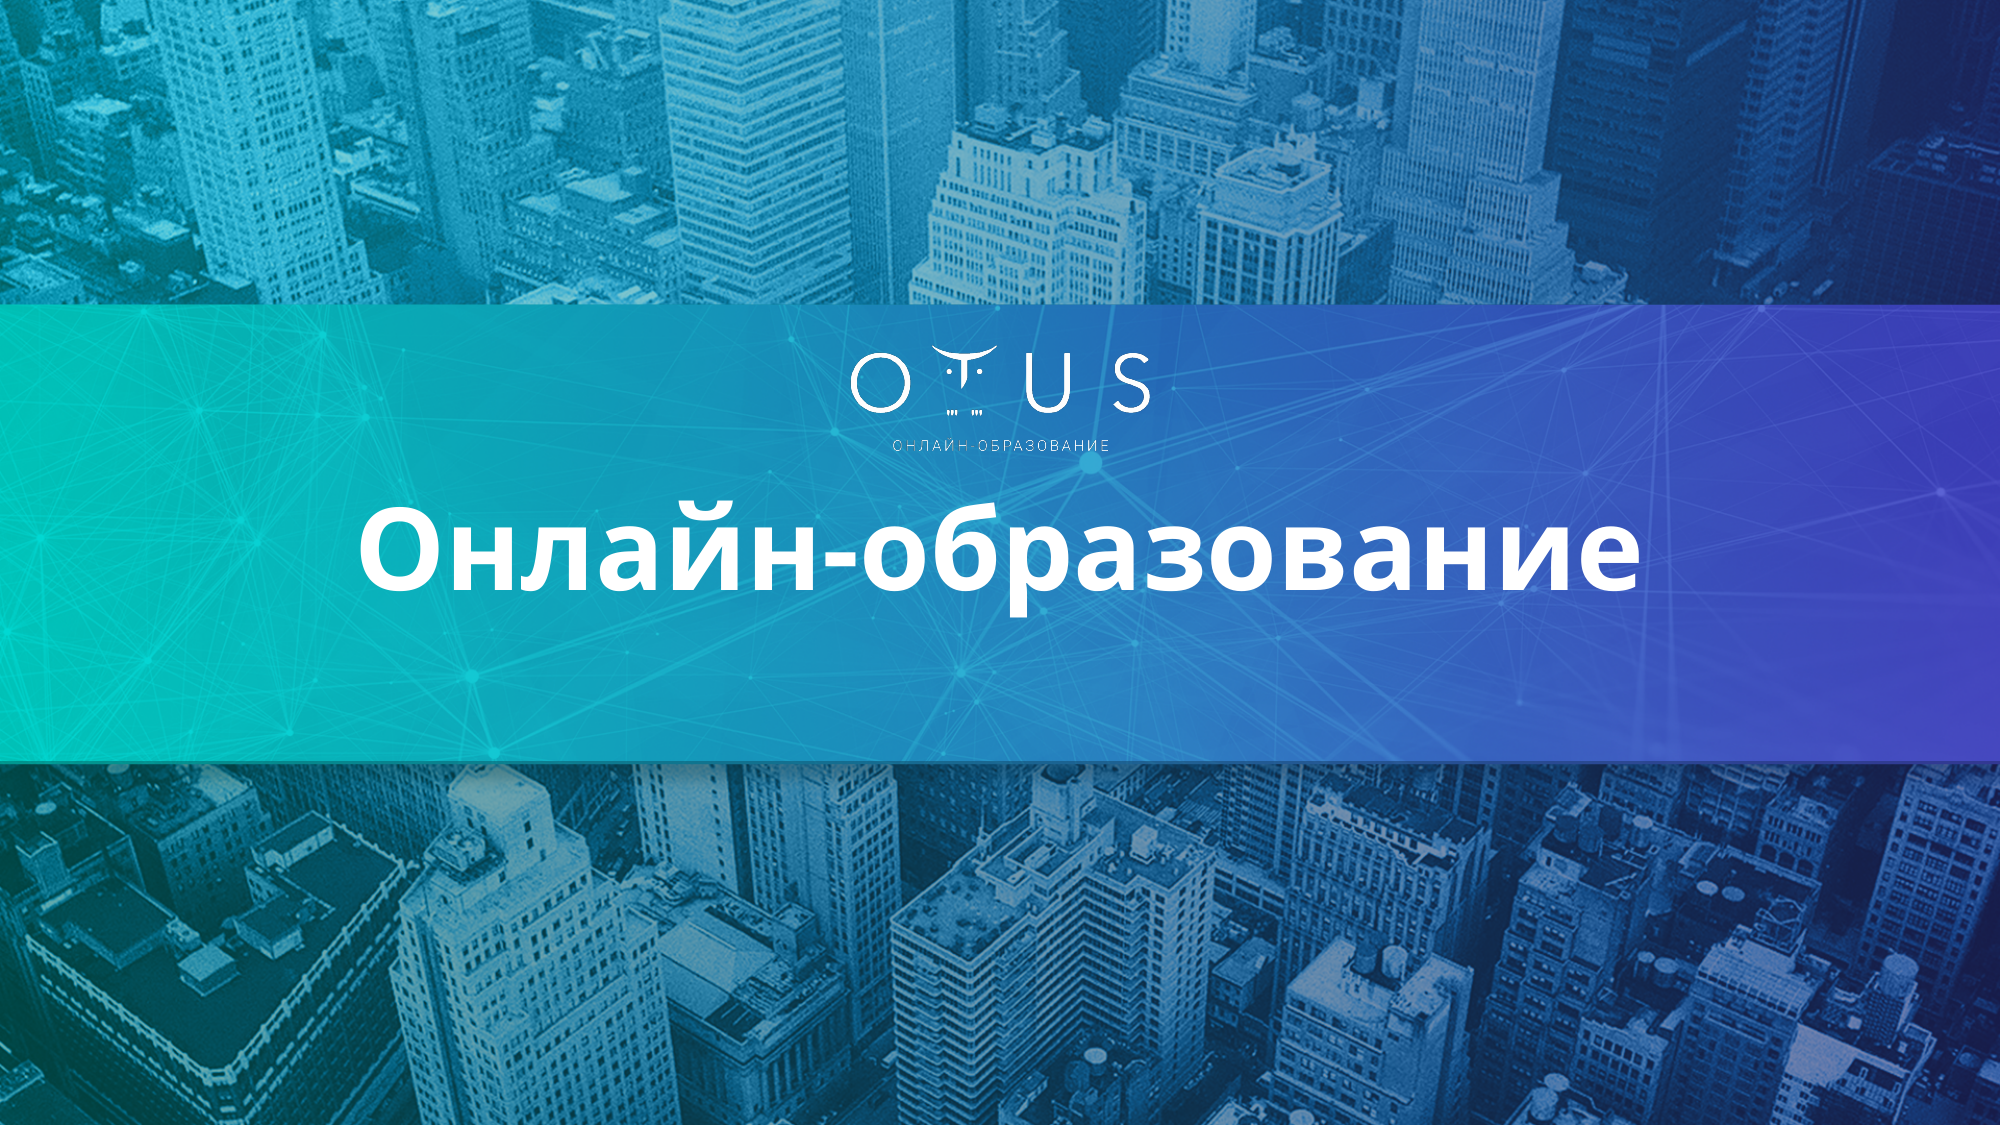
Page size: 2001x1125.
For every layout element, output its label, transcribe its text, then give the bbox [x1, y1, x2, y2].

text_box Онлайн-образование [8, 437, 1992, 651]
picture [0, 305, 2000, 761]
text_box [0, 761, 2000, 1125]
text_box [0, 0, 2000, 305]
